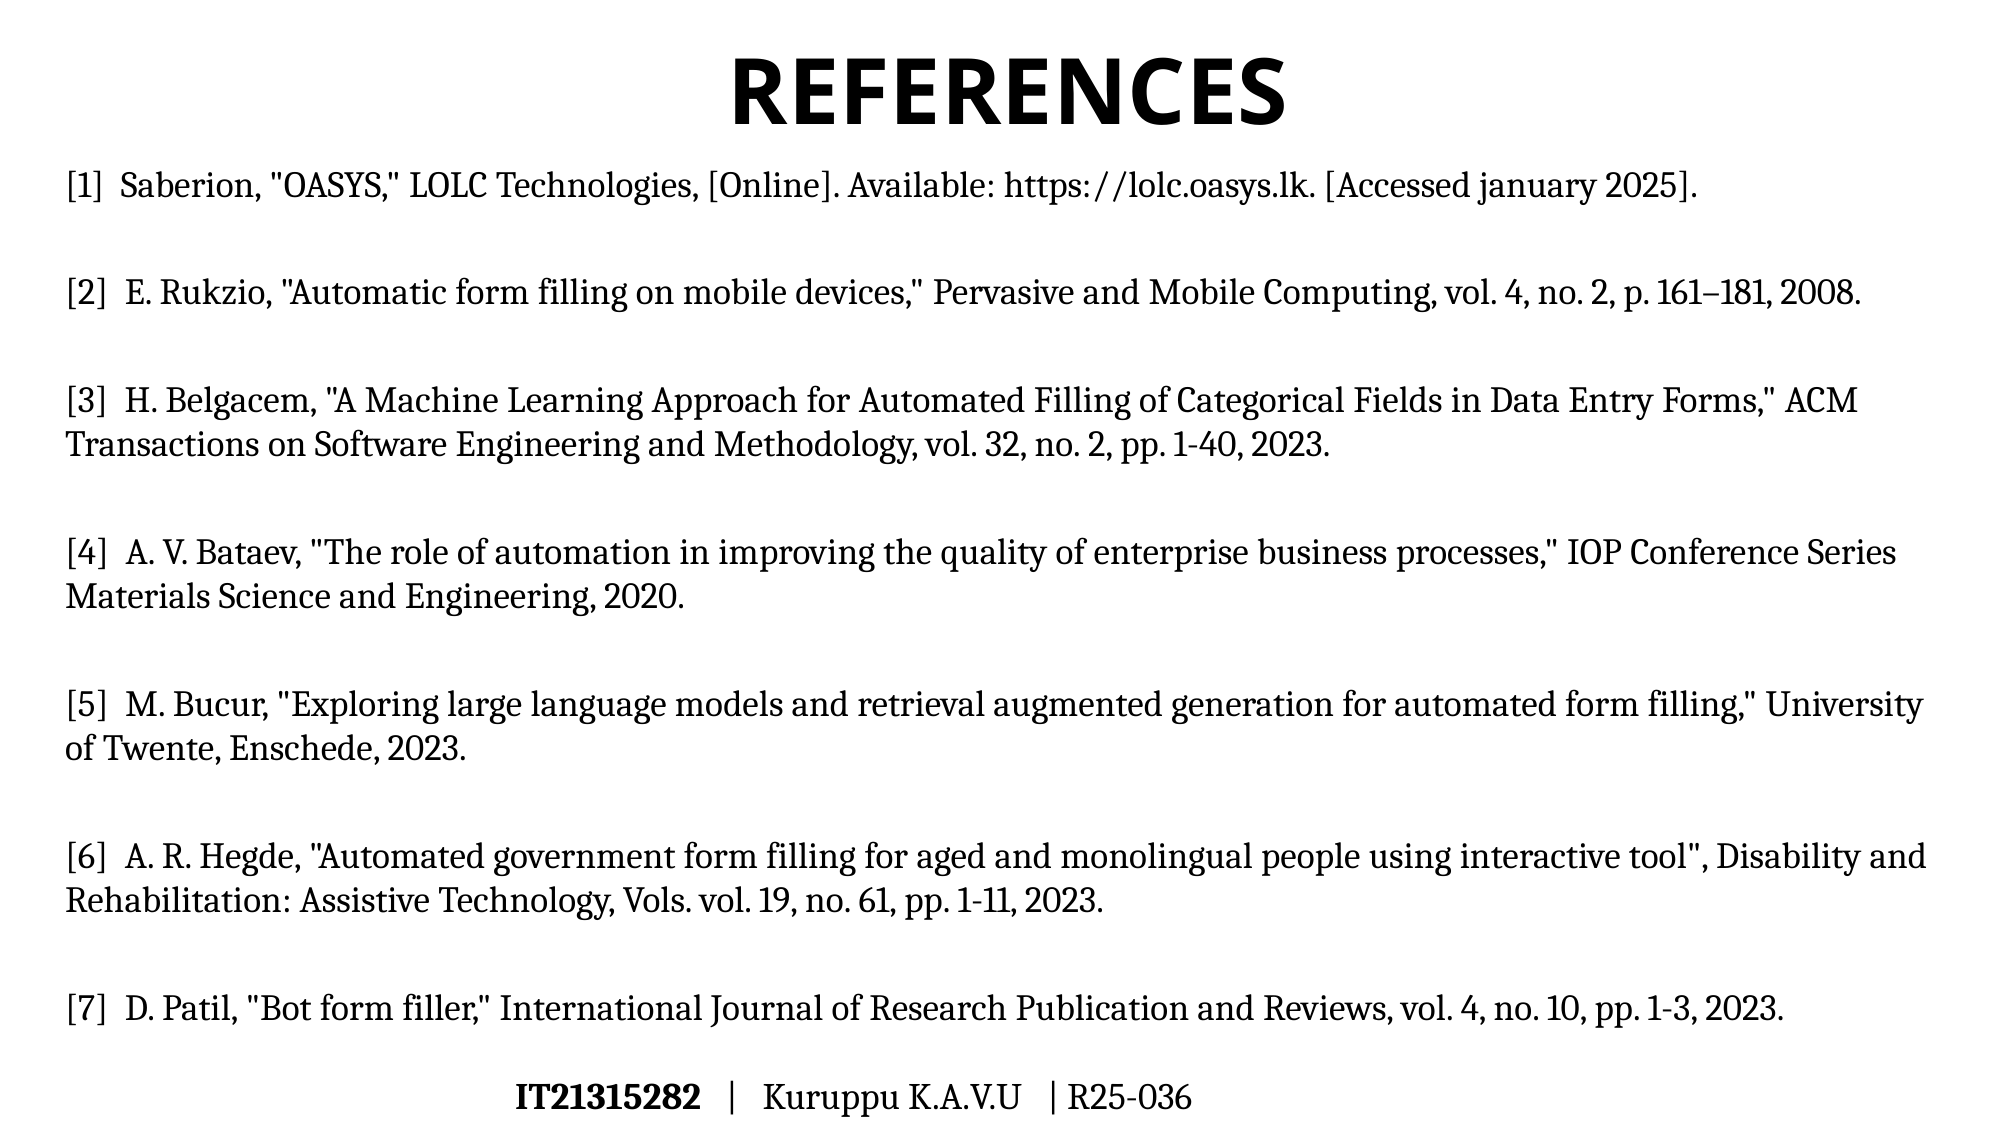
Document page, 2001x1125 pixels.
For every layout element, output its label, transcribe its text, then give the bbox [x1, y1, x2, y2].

text_box IT21315282 | Kuruppu K.A.V.U | R25-036 [500, 1064, 1500, 1125]
title REFERENCES [50, 22, 1967, 152]
list [1] Saberion, "OASYS," LOLC Technologies, [Online]. Available: https://lolc.oasys.lk. [Accessed january 2025]. [2] E. Rukzio, "Automatic form filling on mobile devices," Pervasive and Mobile Computing, vol. 4, no. 2, p. 161–181, 2008. [3] H. Belgacem, "A Machine Learning Approach for Automated Filling of Categorical Fields in Data Entry Forms," ACM Transactions on Software Engineering and Methodology, vol. 32, no. 2, pp. 1-40, 2023. [4] A. V. Bataev, "The role of automation in improving the quality of enterprise business processes," IOP Conference Series Materials Science and Engineering, 2020. [5] M. Bucur, "Exploring large language models and retrieval augmented generation for automated form filling," University of Twente, Enschede, 2023. [6] A. R. Hegde, "Automated government form filling for aged and monolingual people using interactive tool", Disability and Rehabilitation: Assistive Technology, Vols. vol. 19, no. 61, pp. 1-11, 2023. [7] D. Patil, "Bot form filler," International Journal of Research Publication and Reviews, vol. 4, no. 10, pp. 1-3, 2023. [50, 152, 1967, 1038]
